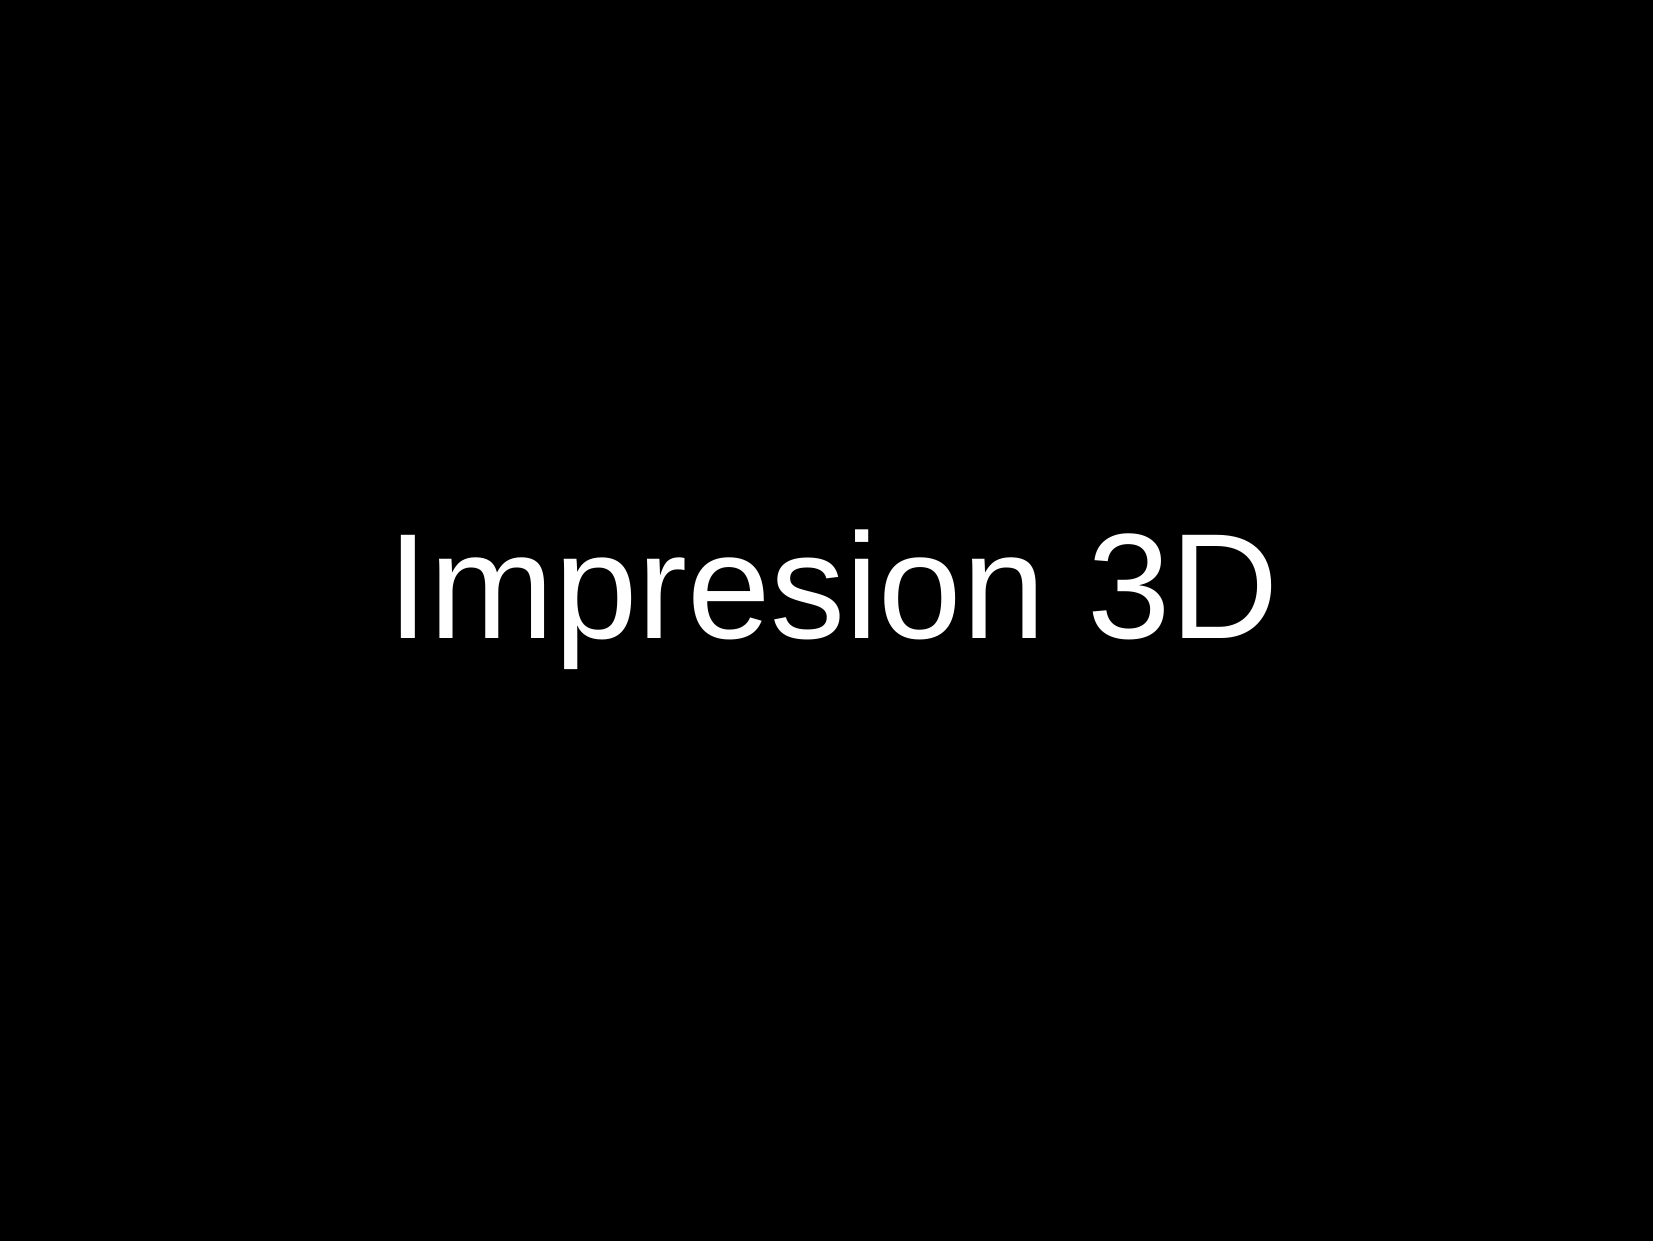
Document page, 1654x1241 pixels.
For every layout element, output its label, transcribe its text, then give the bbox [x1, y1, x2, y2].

title Impresion 3D [90, 482, 1578, 691]
